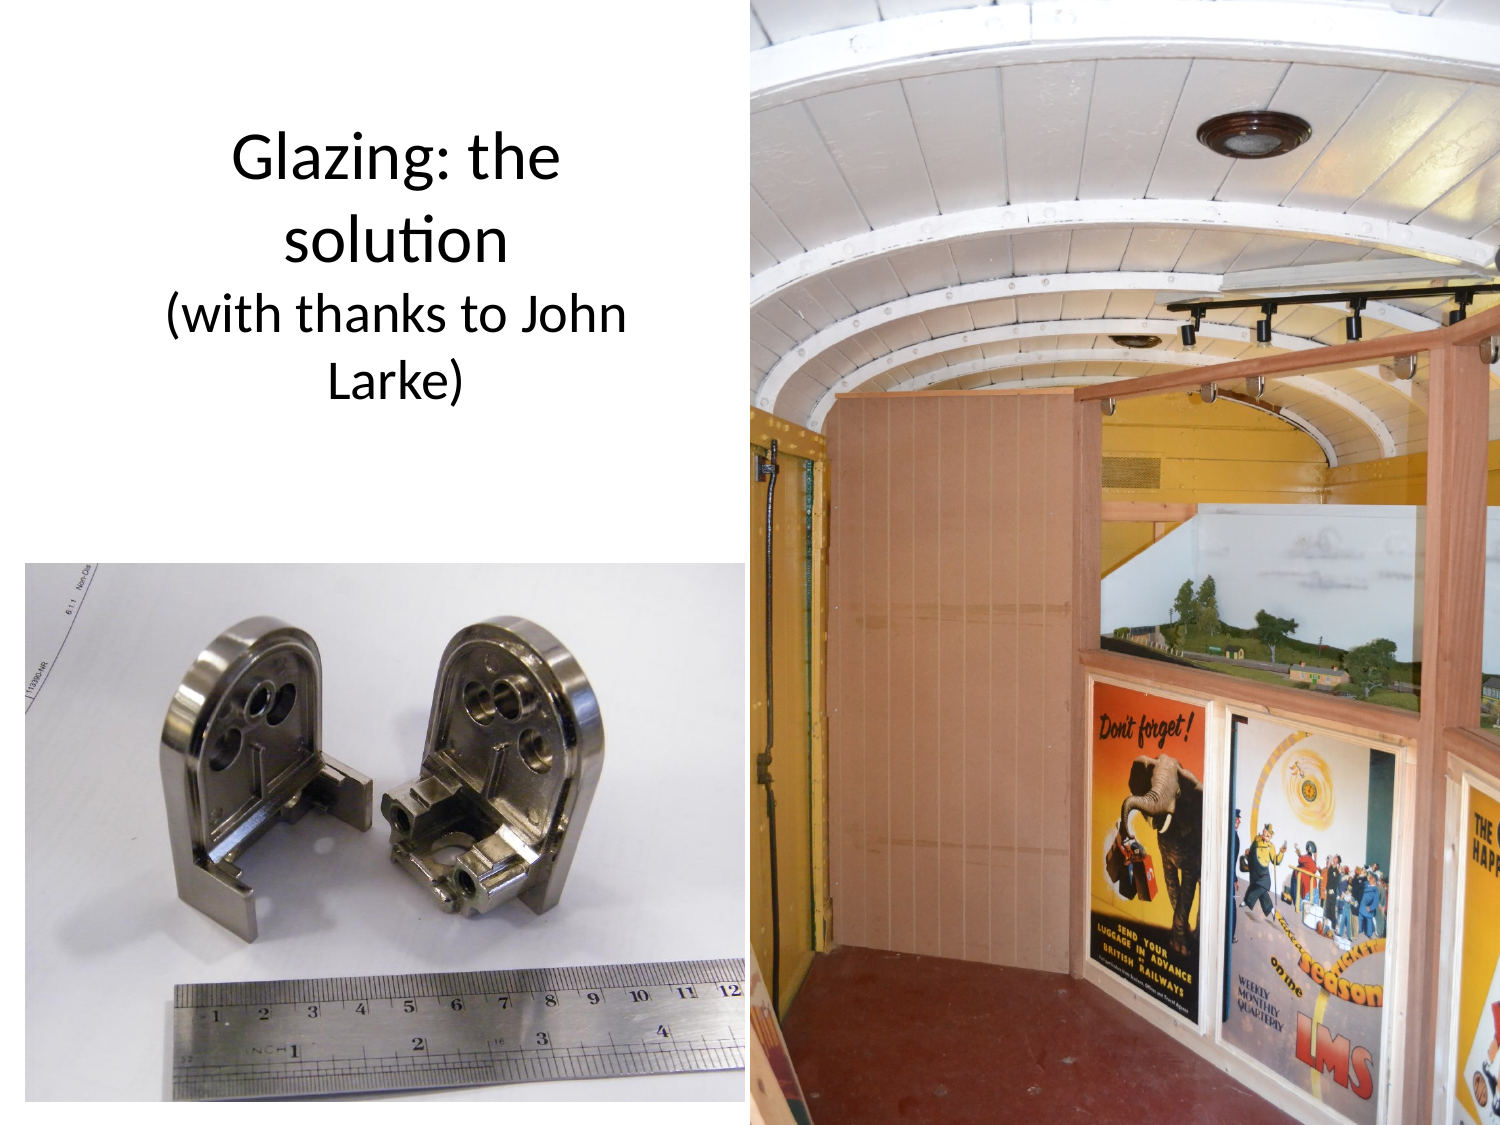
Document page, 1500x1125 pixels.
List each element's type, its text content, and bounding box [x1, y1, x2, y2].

picture [25, 563, 745, 1102]
picture [750, 0, 1500, 1125]
title Glazing: the solution (with thanks to John Larke) [135, 101, 658, 421]
